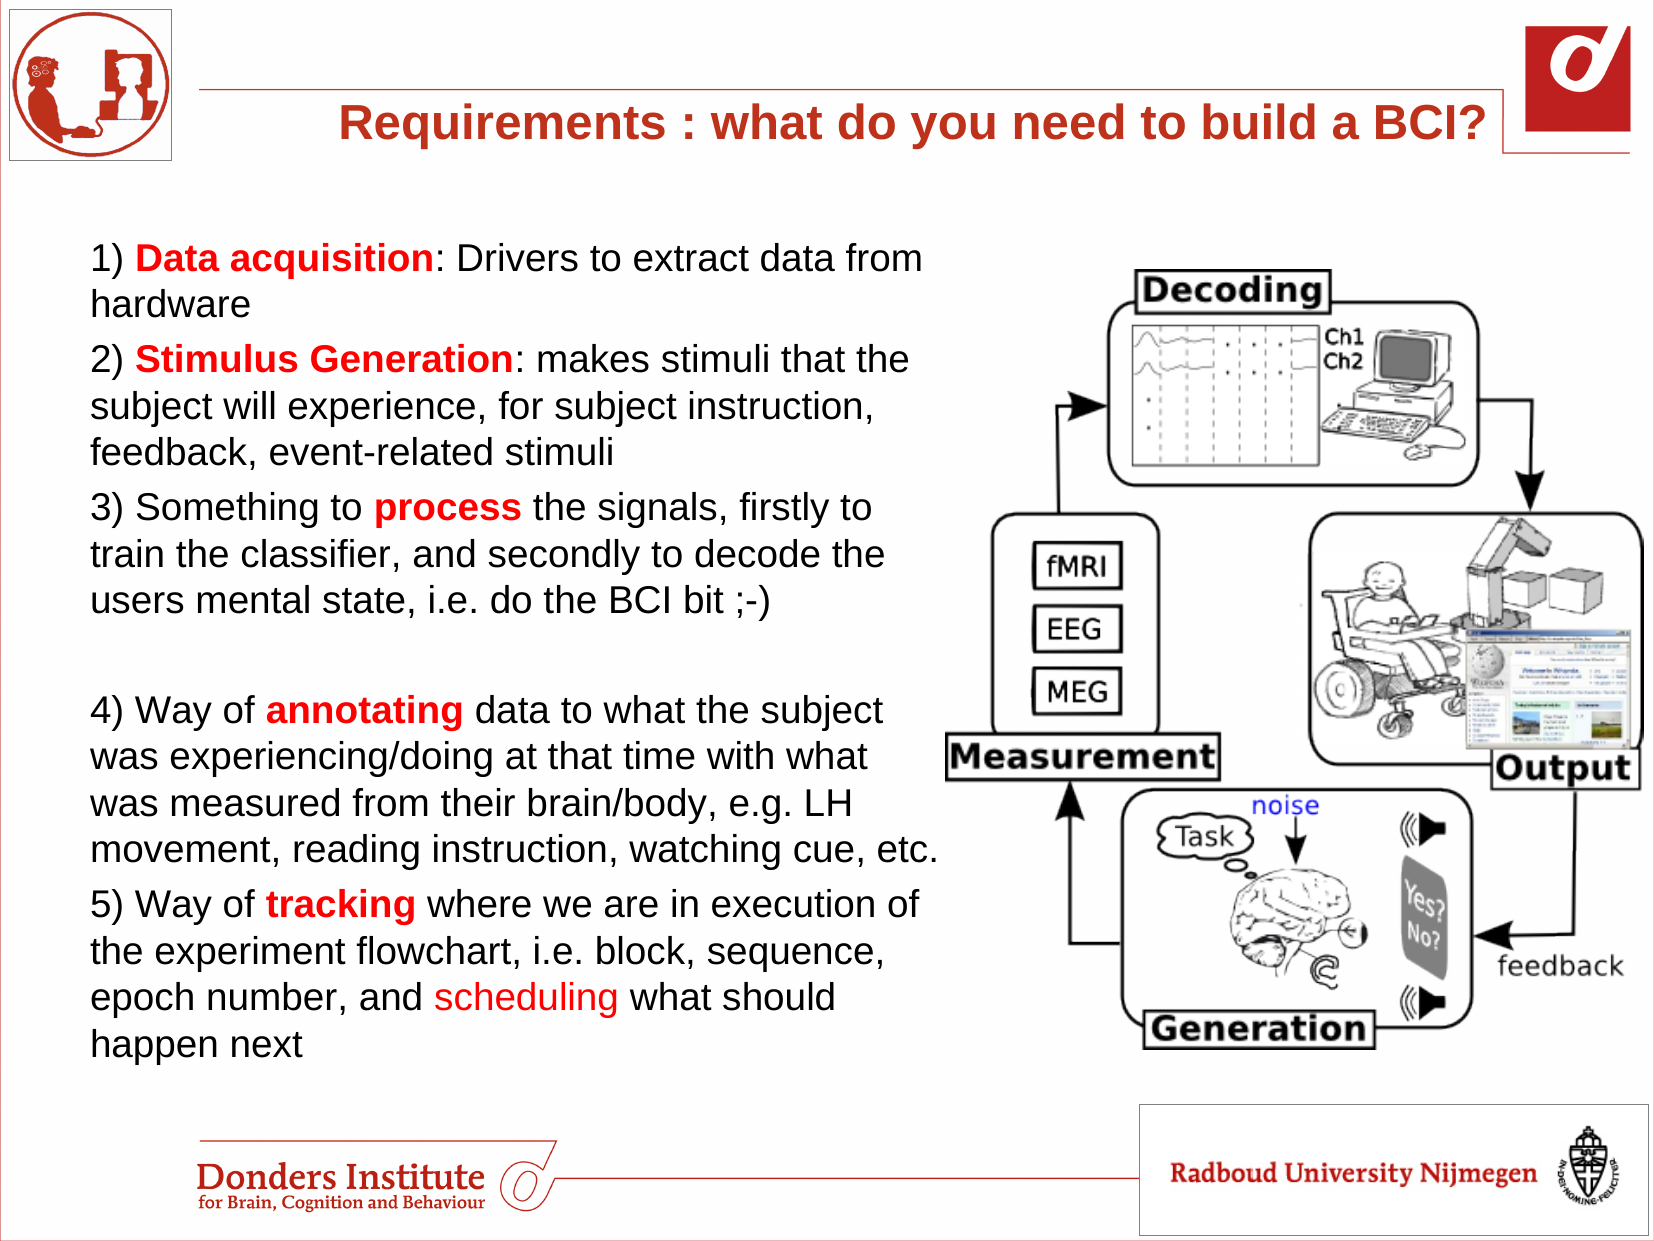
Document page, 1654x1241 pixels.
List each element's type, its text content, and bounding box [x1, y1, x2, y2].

list 1) Data acquisition: Drivers to extract data from hardware 2) Stimulus Generation: makes stimuli that the subject will experience, for subject instruction, feedback, event-related stimuli 3) Something to process the signals, firstly to train the classifier, and secondly to decode the users mental state, i.e. do the BCI bit ;-) 4) Way of annotating data to what the subject was experiencing/doing at that time with what was measured from their brain/body, e.g. LH movement, reading instruction, watching cue, etc. 5) Way of tracking where we are in execution of the experiment flowchart, i.e. block, sequence, epoch number, and scheduling what should happen next [90, 232, 946, 1134]
picture [0, 0, 1654, 1241]
title Requirements : what do you need to build a BCI? [330, 96, 1541, 233]
